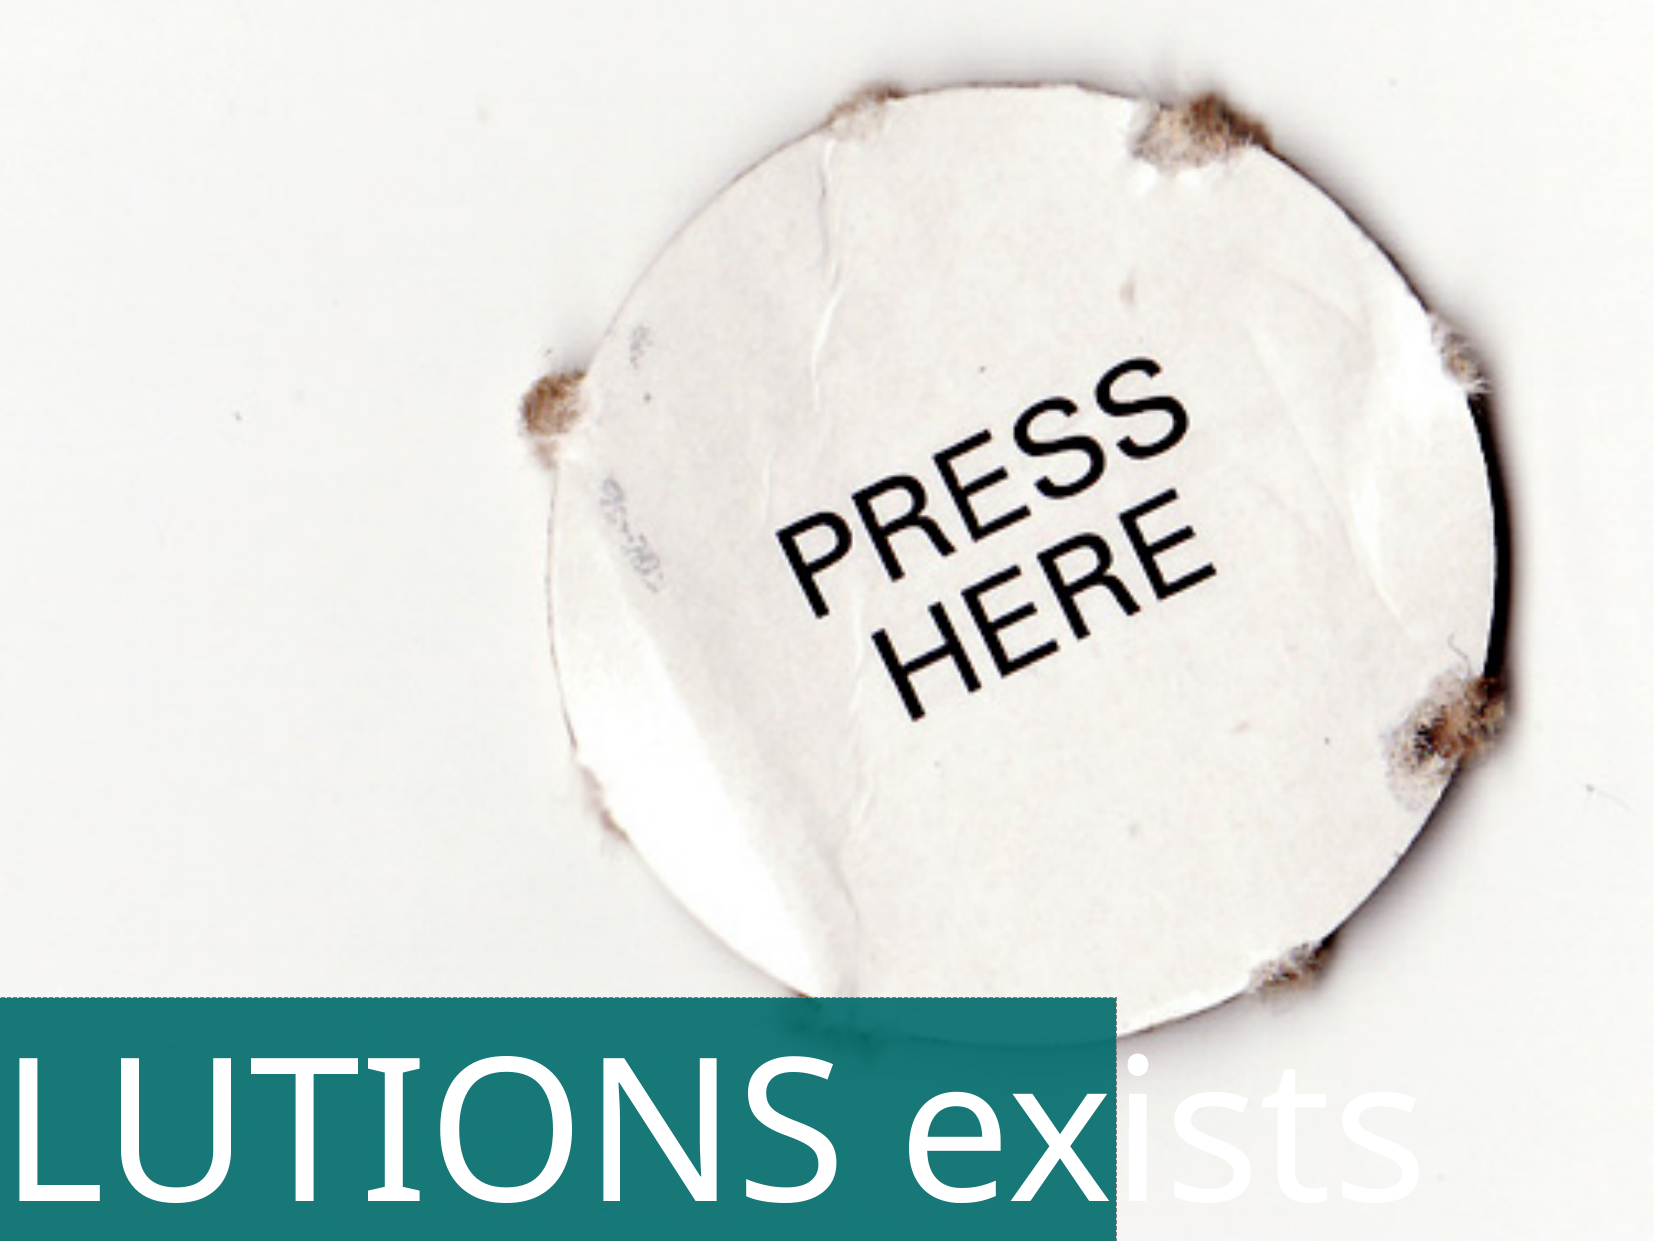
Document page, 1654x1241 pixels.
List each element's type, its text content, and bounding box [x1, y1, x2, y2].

picture [0, 0, 1654, 1241]
text_box SOLUTIONS exists [0, 997, 1117, 1241]
